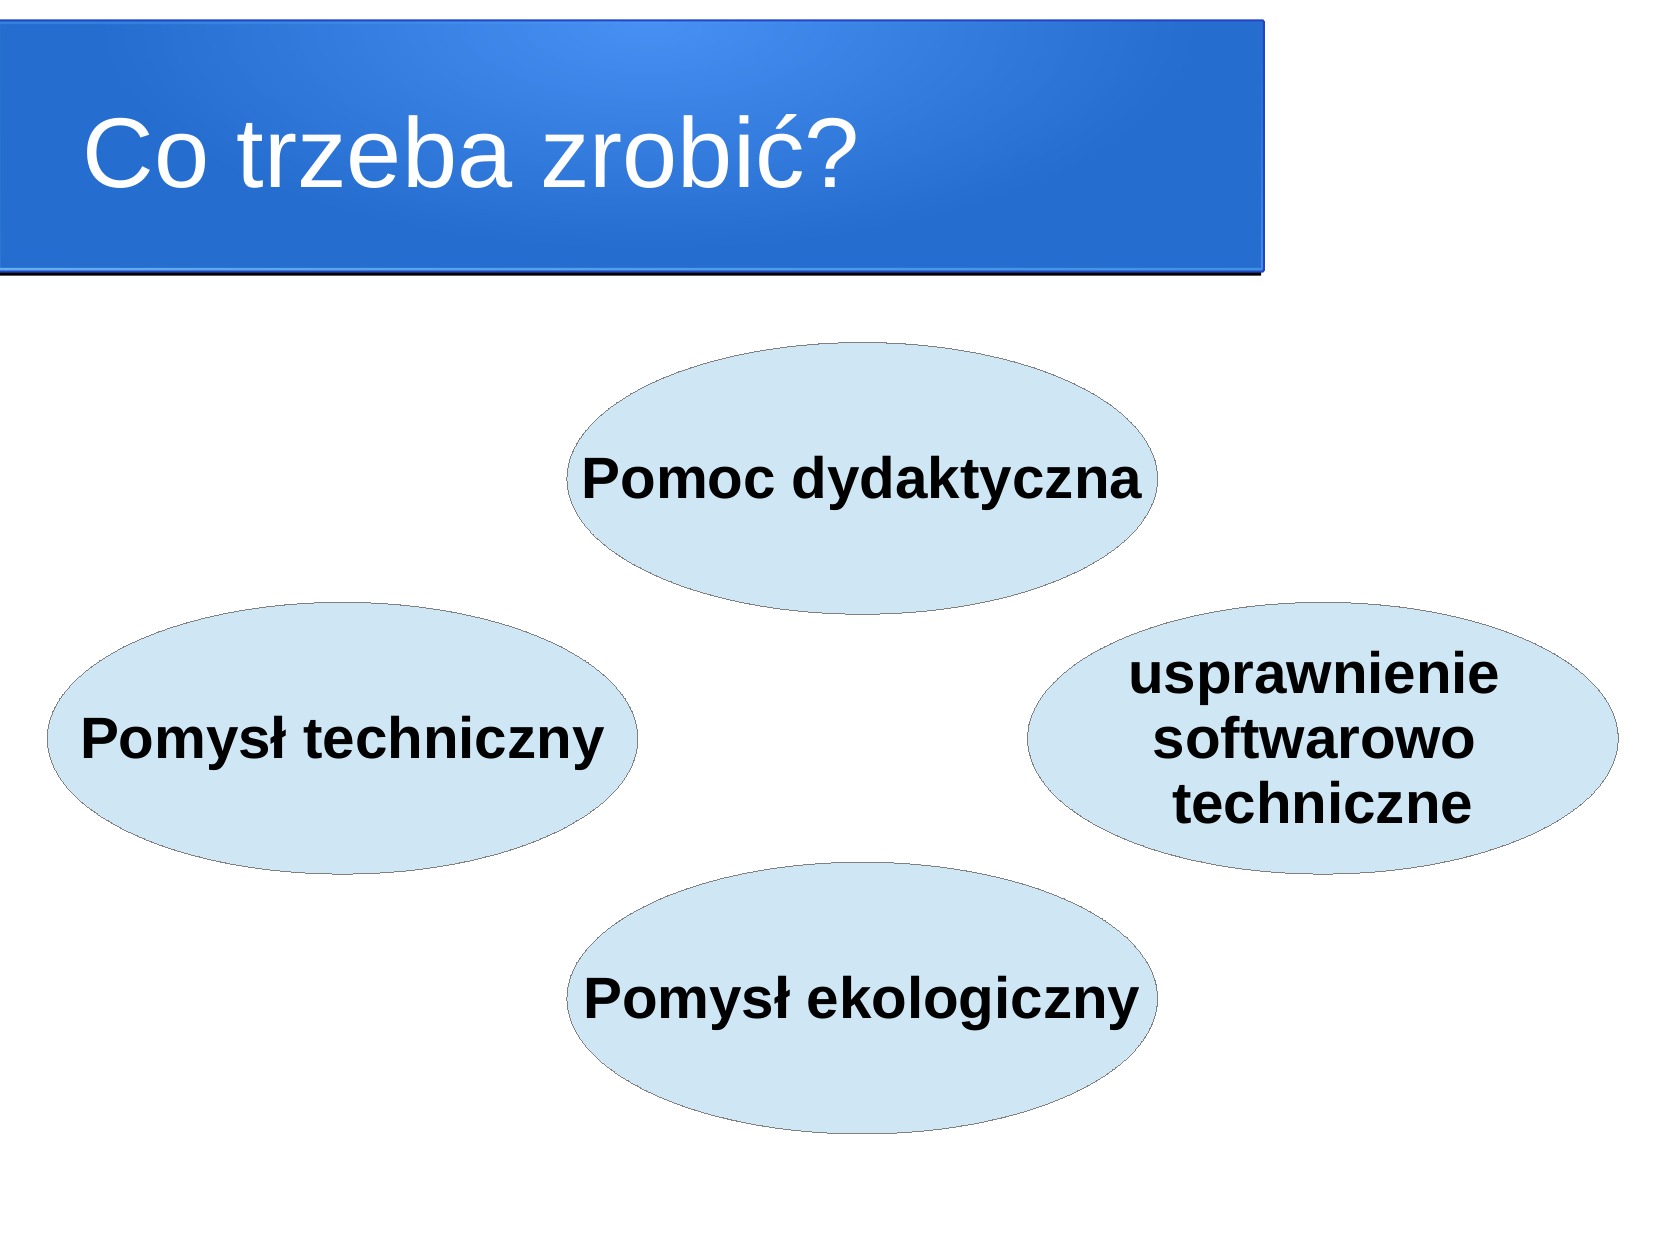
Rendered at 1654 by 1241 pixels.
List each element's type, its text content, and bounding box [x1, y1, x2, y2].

title Co trzeba zrobić? [82, 49, 1406, 257]
text_box Pomysł techniczny [47, 602, 638, 875]
text_box Pomysł ekologiczny [566, 862, 1158, 1134]
text_box Pomoc dydaktyczna [566, 342, 1158, 615]
text_box usprawnienie softwarowo techniczne [1027, 602, 1619, 875]
